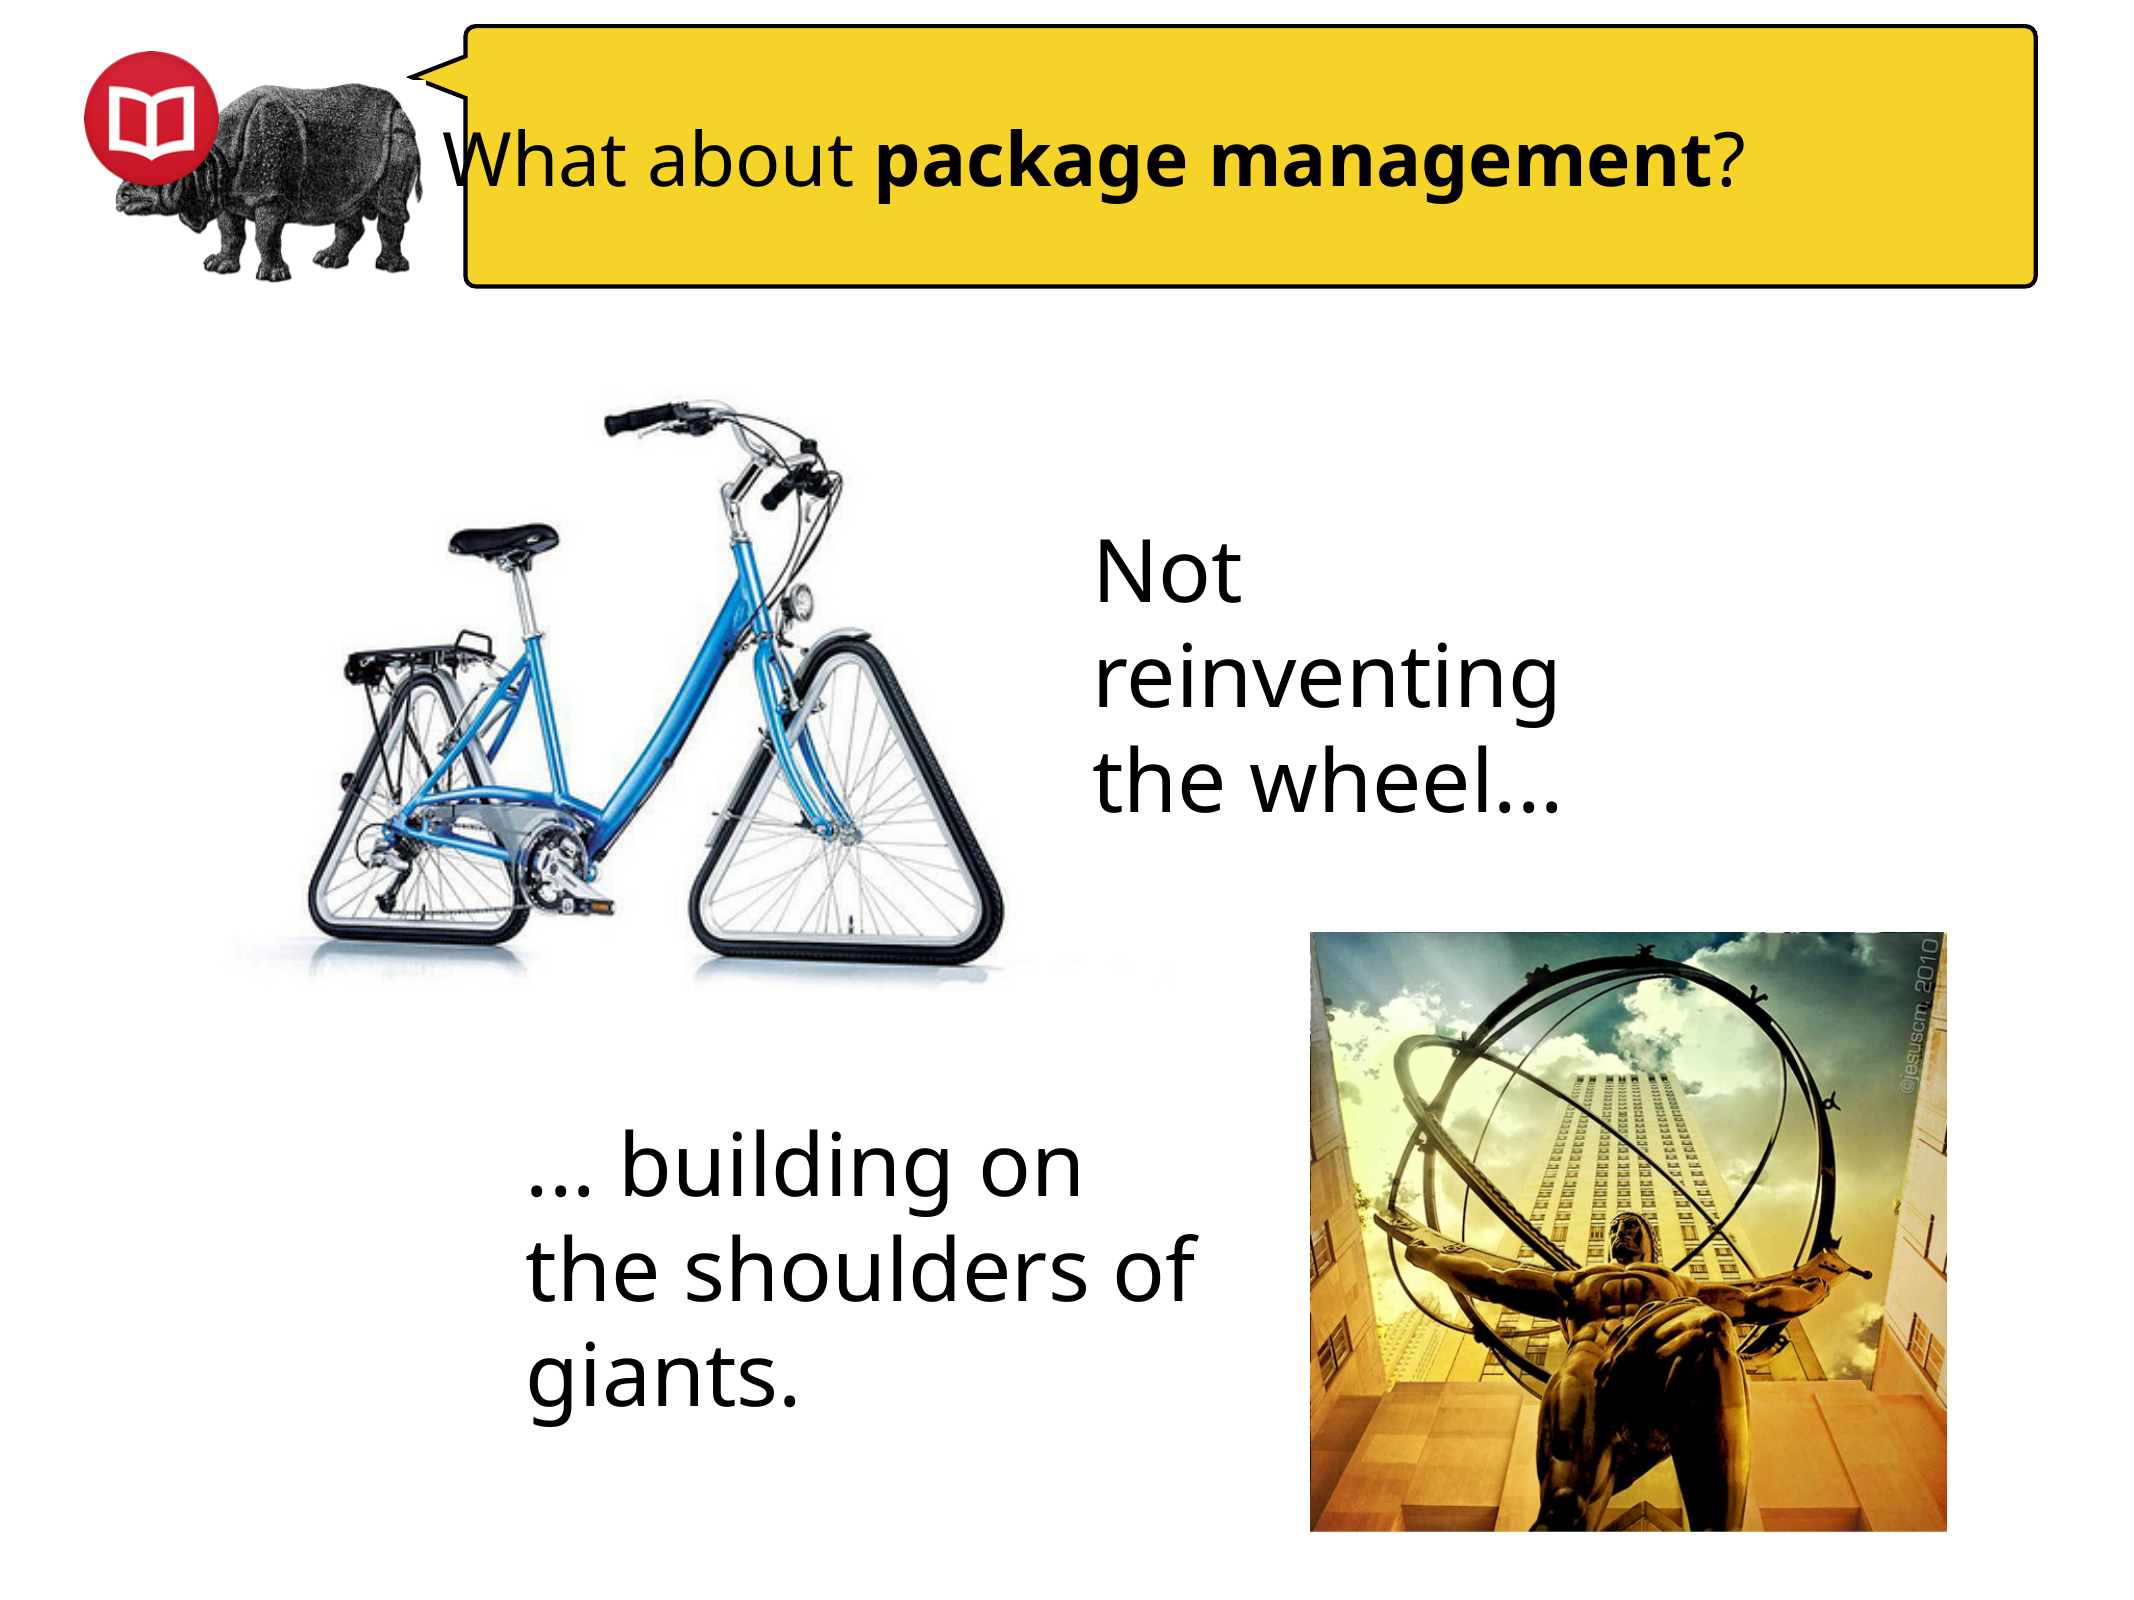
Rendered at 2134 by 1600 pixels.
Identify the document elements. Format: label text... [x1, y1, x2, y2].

text_box Not reinventing the wheel... [1083, 506, 1720, 839]
text_box ... building on the shoulders of giants. [517, 1100, 1230, 1432]
picture [134, 354, 1176, 991]
text_box What about package management? [411, 26, 2036, 287]
picture [84, 51, 426, 287]
picture [1310, 932, 1947, 1532]
